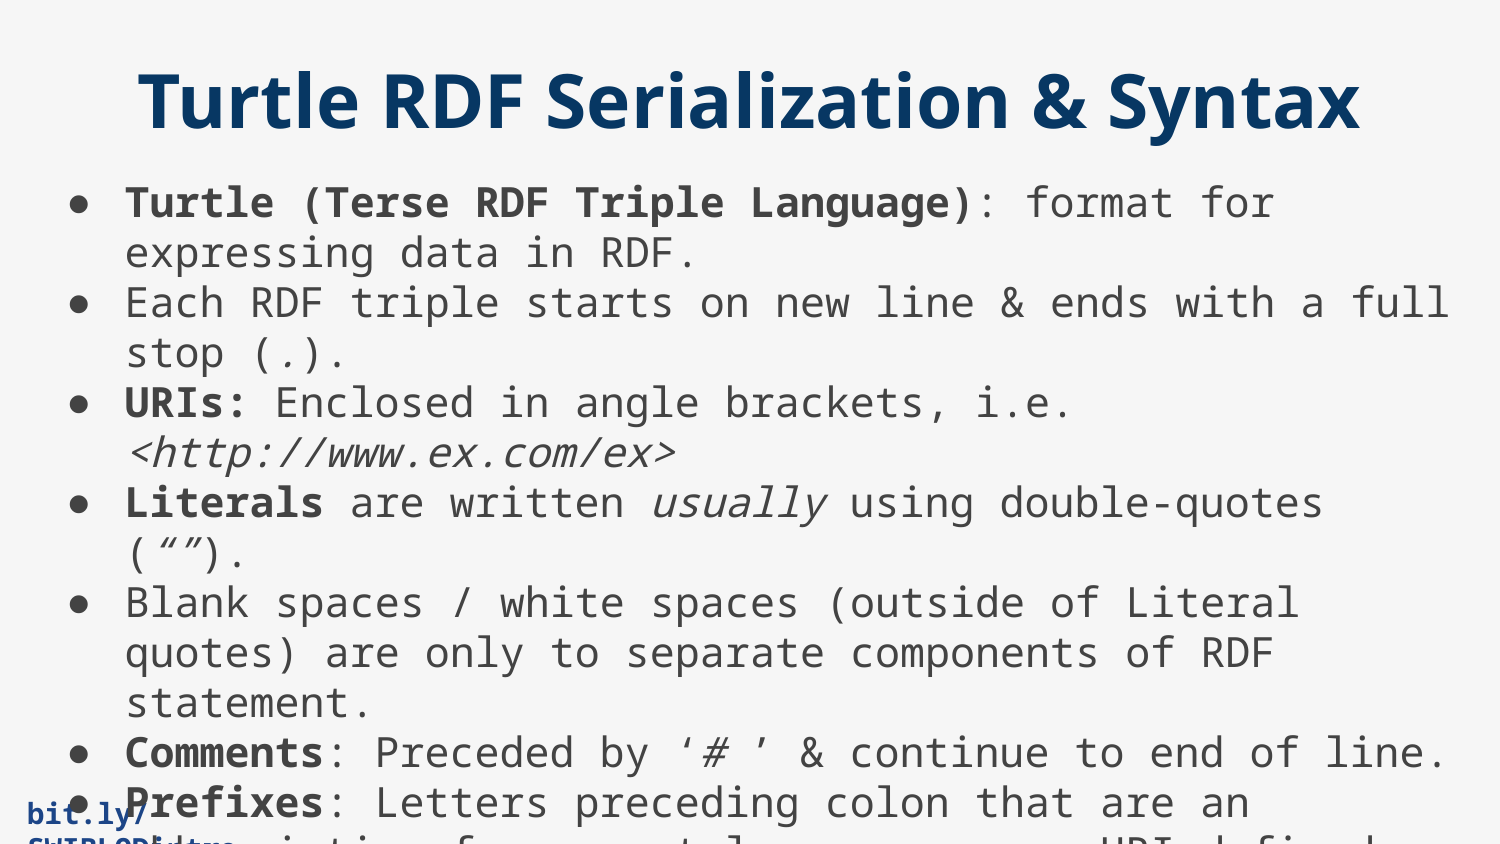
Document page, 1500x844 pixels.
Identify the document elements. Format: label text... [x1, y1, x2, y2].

title Turtle RDF Serialization & Syntax [51, 29, 1449, 160]
text_box Turtle (Terse RDF Triple Language): format for expressing data in RDF. Each RDF triple starts on new line & ends with a full stop (.). URIs: Enclosed in angle brackets, i.e. <http://www.ex.com/ex> Literals are written usually using double-quotes (“”). Blank spaces / white spaces (outside of Literal quotes) are only to separate components of RDF statement. Comments: Preceded by ‘# ’ & continue to end of line. Prefixes: Letters preceding colon that are an abbreviation for an ontology namespace URI defined above in the Turtle document. Online Turtle Validator: http://ttl.summerofcode.be/ [34, 160, 1480, 779]
